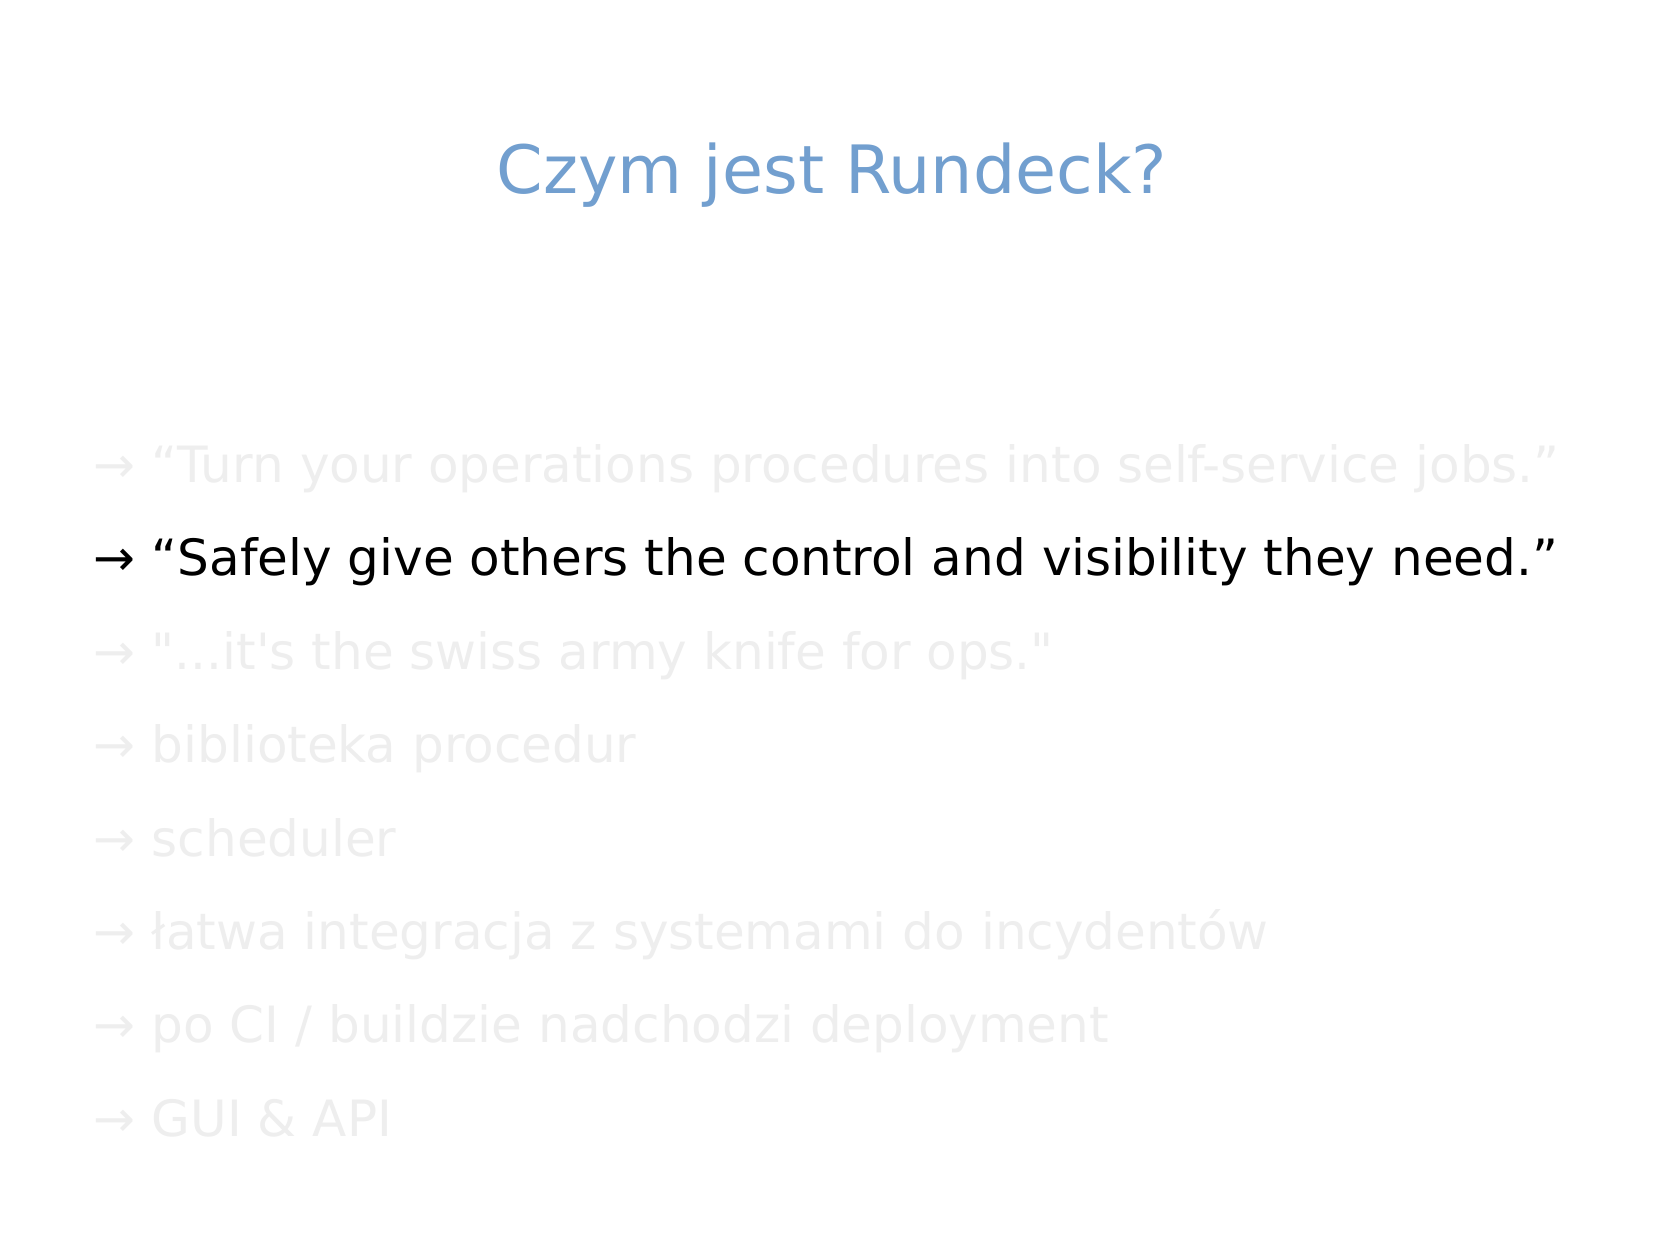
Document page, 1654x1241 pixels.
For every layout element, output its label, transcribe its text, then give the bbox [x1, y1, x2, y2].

text_box Czym jest Rundeck? [482, 123, 1183, 217]
text_box → “Turn your operations procedures into self-service jobs.” → “Safely give others the control and visibility they need.” → "...it's the swiss army knife for ops." → biblioteka procedur → scheduler → łatwa integracja z systemami do incydentów → po CI / buildzie nadchodzi deployment → GUI & API [79, 399, 1575, 1127]
